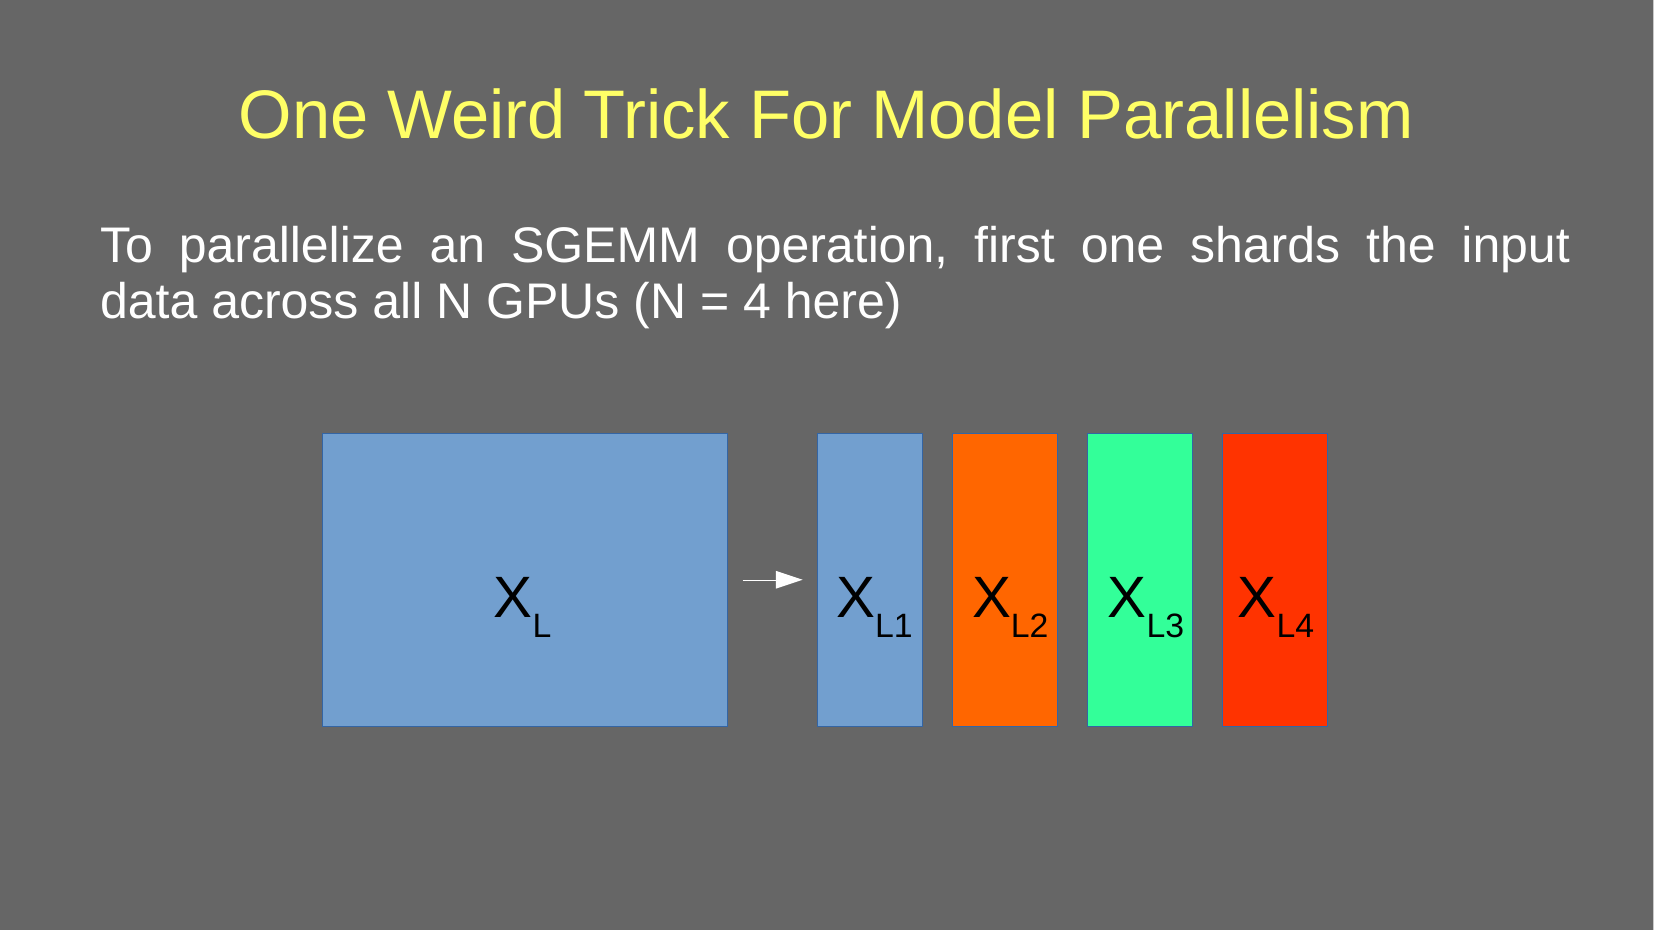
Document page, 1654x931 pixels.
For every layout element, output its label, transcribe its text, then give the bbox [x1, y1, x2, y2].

text_box XL1 [821, 557, 928, 652]
text_box [322, 433, 728, 727]
text_box [1087, 433, 1193, 727]
text_box XL4 [1223, 557, 1330, 652]
text_box XL [478, 557, 567, 652]
text_box XL3 [1093, 557, 1200, 652]
text_box [1222, 433, 1328, 727]
text_box [817, 433, 923, 727]
list To parallelize an SGEMM operation, first one shards the input data across all N GPUs (N = 4 here) [82, 217, 1571, 757]
text_box XL2 [957, 557, 1064, 652]
title One Weird Trick For Model Parallelism [82, 36, 1571, 193]
text_box [952, 433, 1058, 727]
